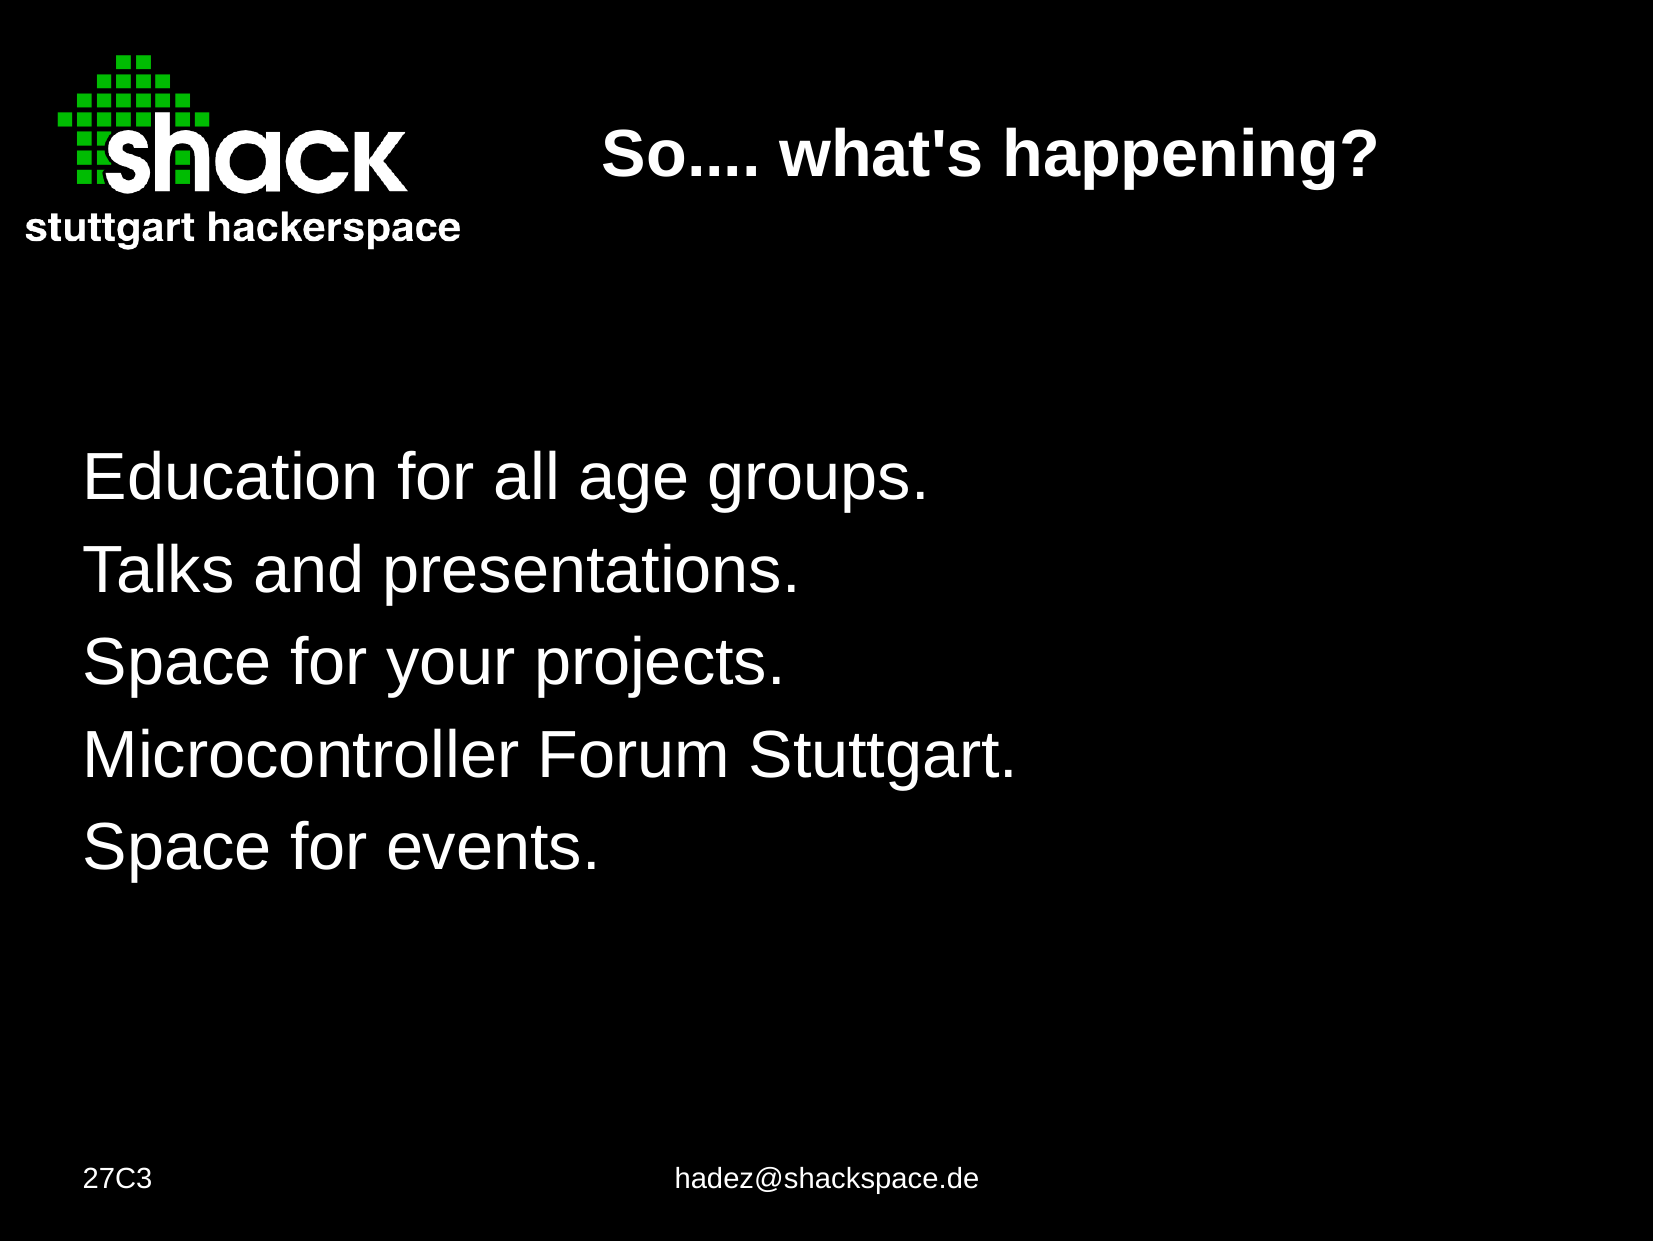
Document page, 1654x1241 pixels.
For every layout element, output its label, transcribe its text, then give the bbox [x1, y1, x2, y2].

picture [8, 47, 477, 257]
subtitle Education for all age groups. Talks and presentations. Space for your projects. Microcontroller Forum Stuttgart. Space for events. [82, 297, 1571, 1118]
title So.... what's happening? [412, 56, 1571, 250]
